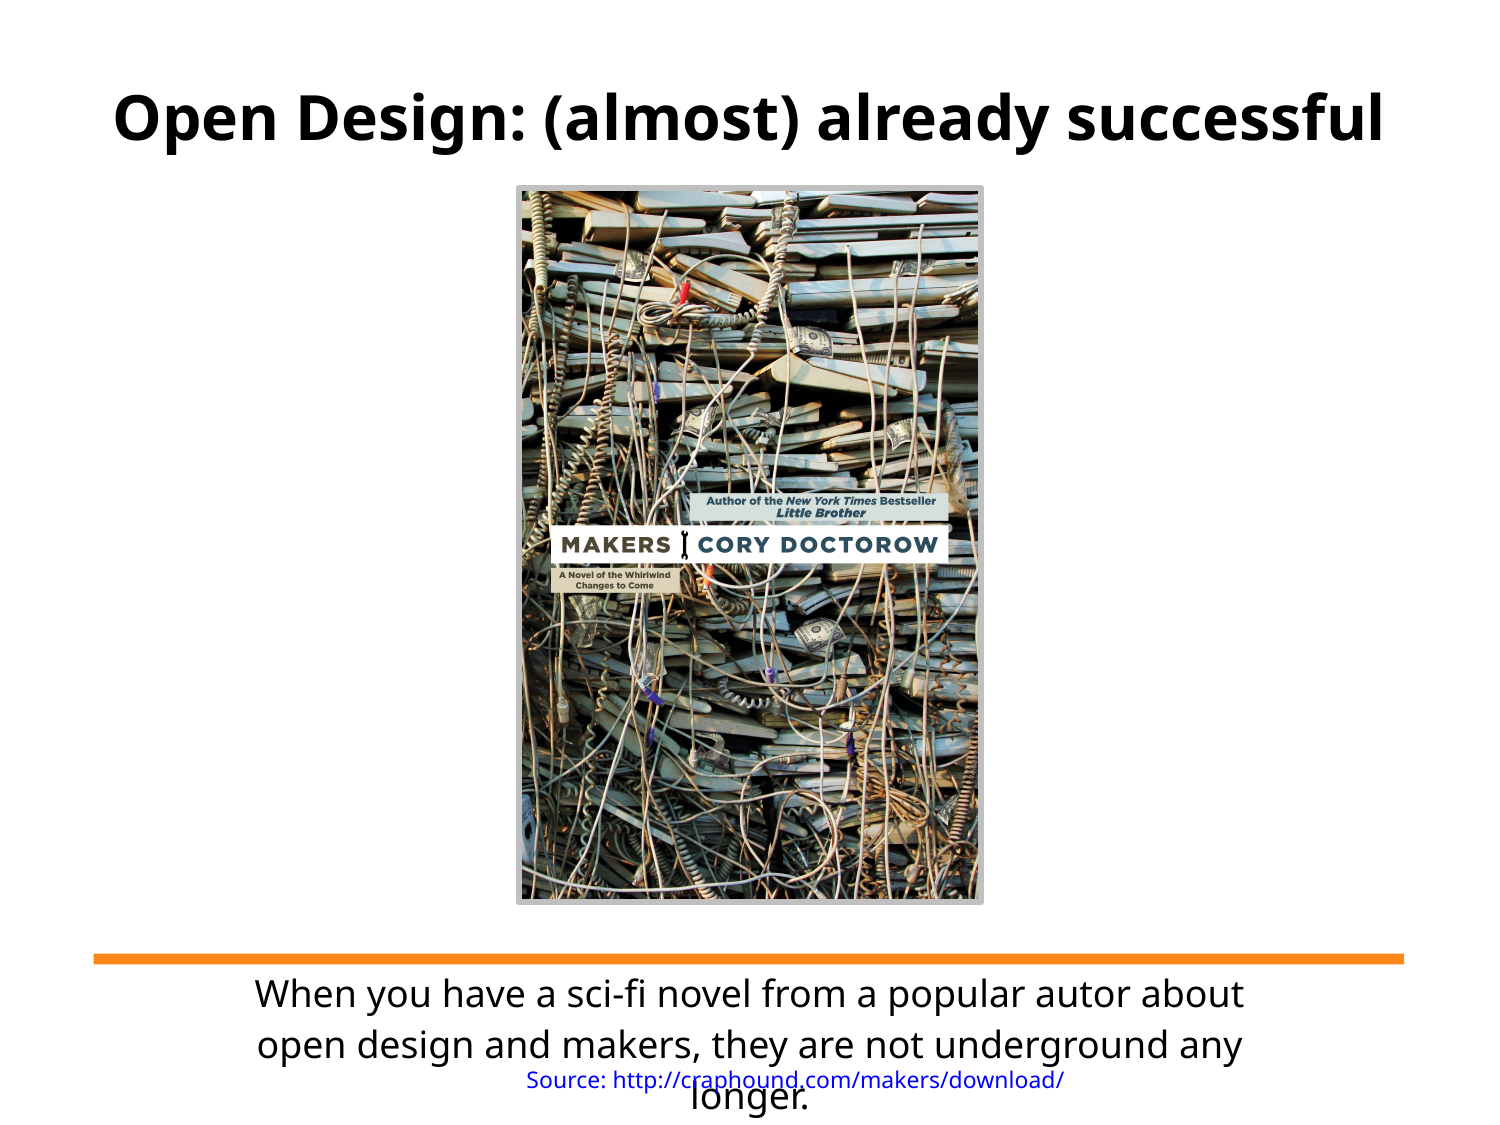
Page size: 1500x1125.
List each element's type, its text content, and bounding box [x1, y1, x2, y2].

picture [0, 0, 1500, 1125]
text_box Source: http://craphound.com/makers/download/ [511, 1056, 989, 1098]
text_box When you have a sci-fi novel from a popular autor about open design and makers, they are not underground any longer. [226, 960, 1274, 1064]
title Open Design: (almost) already successful [75, 44, 1426, 188]
